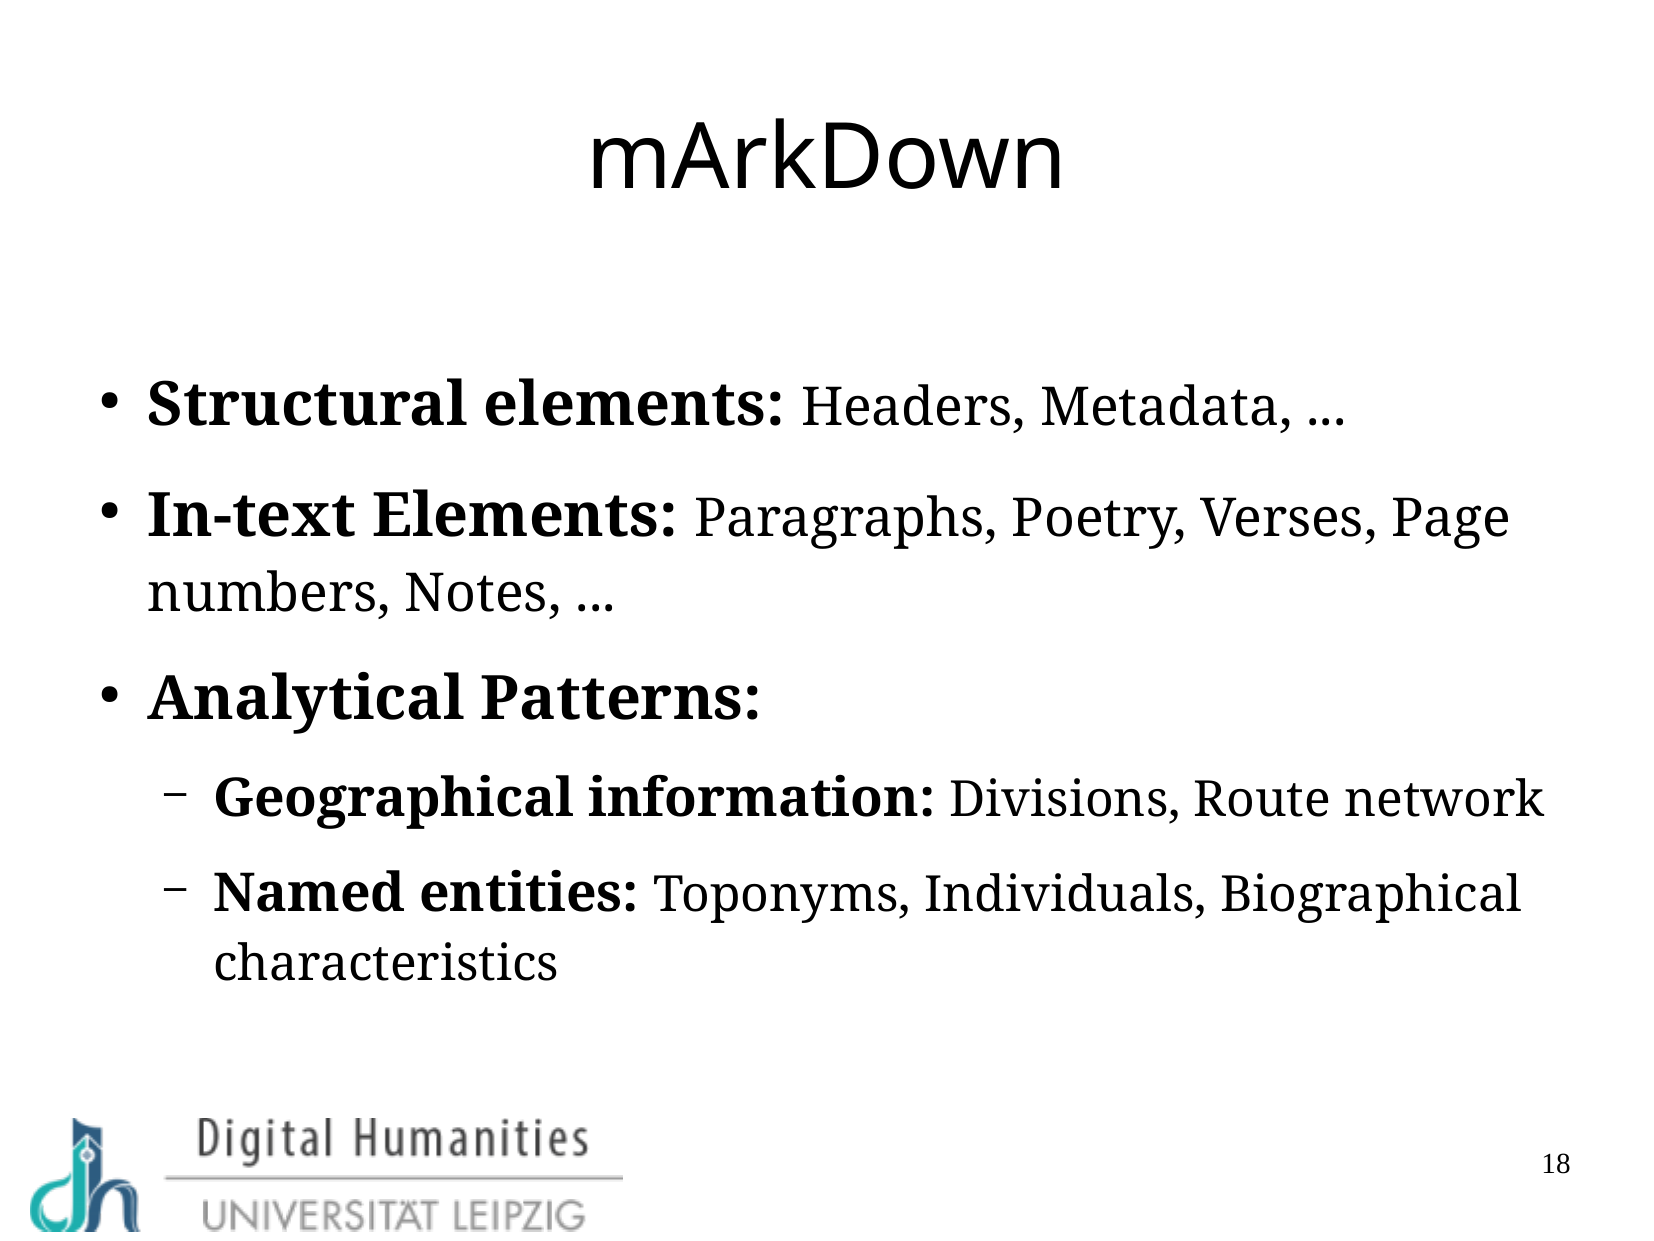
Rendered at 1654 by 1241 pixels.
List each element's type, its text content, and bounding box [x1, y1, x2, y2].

title mArkDown [82, 49, 1571, 257]
list Structural elements: Headers, Metadata, ... In-text Elements: Paragraphs, Poetry, Verses, Page numbers, Notes, ... Analytical Patterns: Geographical information: Divisions, Route network Named entities: Toponyms, Individuals, Biographical characteristics [82, 360, 1571, 1051]
picture [30, 1118, 623, 1232]
